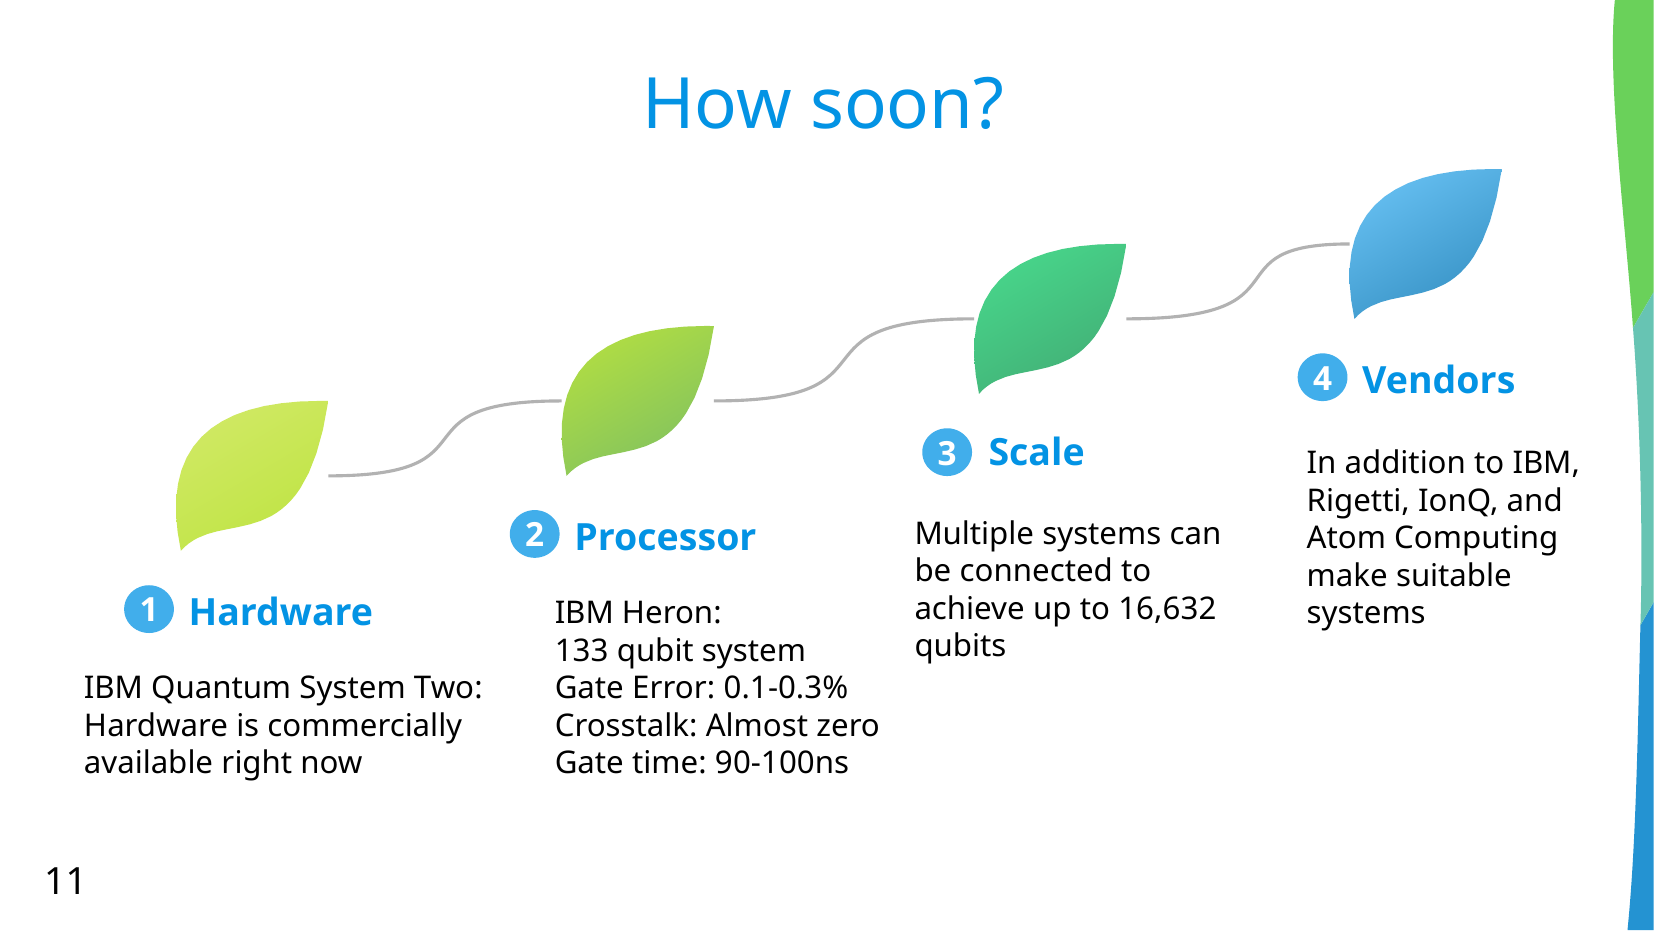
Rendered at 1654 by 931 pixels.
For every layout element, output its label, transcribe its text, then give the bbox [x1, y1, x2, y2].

text_box 4 [1297, 353, 1348, 402]
text_box 2 [509, 510, 560, 558]
text_box Hardware [173, 580, 404, 641]
text_box How soon? [0, 50, 1650, 150]
text_box 3 [922, 428, 973, 477]
text_box Multiple systems can be connected to achieve up to 16,632 qubits [899, 505, 1260, 671]
text_box [175, 400, 329, 551]
text_box Vendors [1347, 348, 1577, 409]
text_box Processor [559, 505, 917, 566]
text_box [974, 243, 1127, 394]
text_box <number> [29, 847, 395, 931]
text_box 1 [124, 585, 174, 634]
text_box IBM Heron: 133 qubit system Gate Error: 0.1-0.3% Crosstalk: Almost zero Gate time: 90-100ns [540, 585, 916, 788]
text_box Scale [973, 420, 1266, 481]
text_box In addition to IBM, Rigetti, IonQ, and Atom Computing make suitable systems [1291, 435, 1629, 638]
text_box [561, 325, 714, 476]
text_box [1349, 169, 1502, 319]
text_box IBM Quantum System Two: Hardware is commercially available right now [69, 660, 520, 788]
